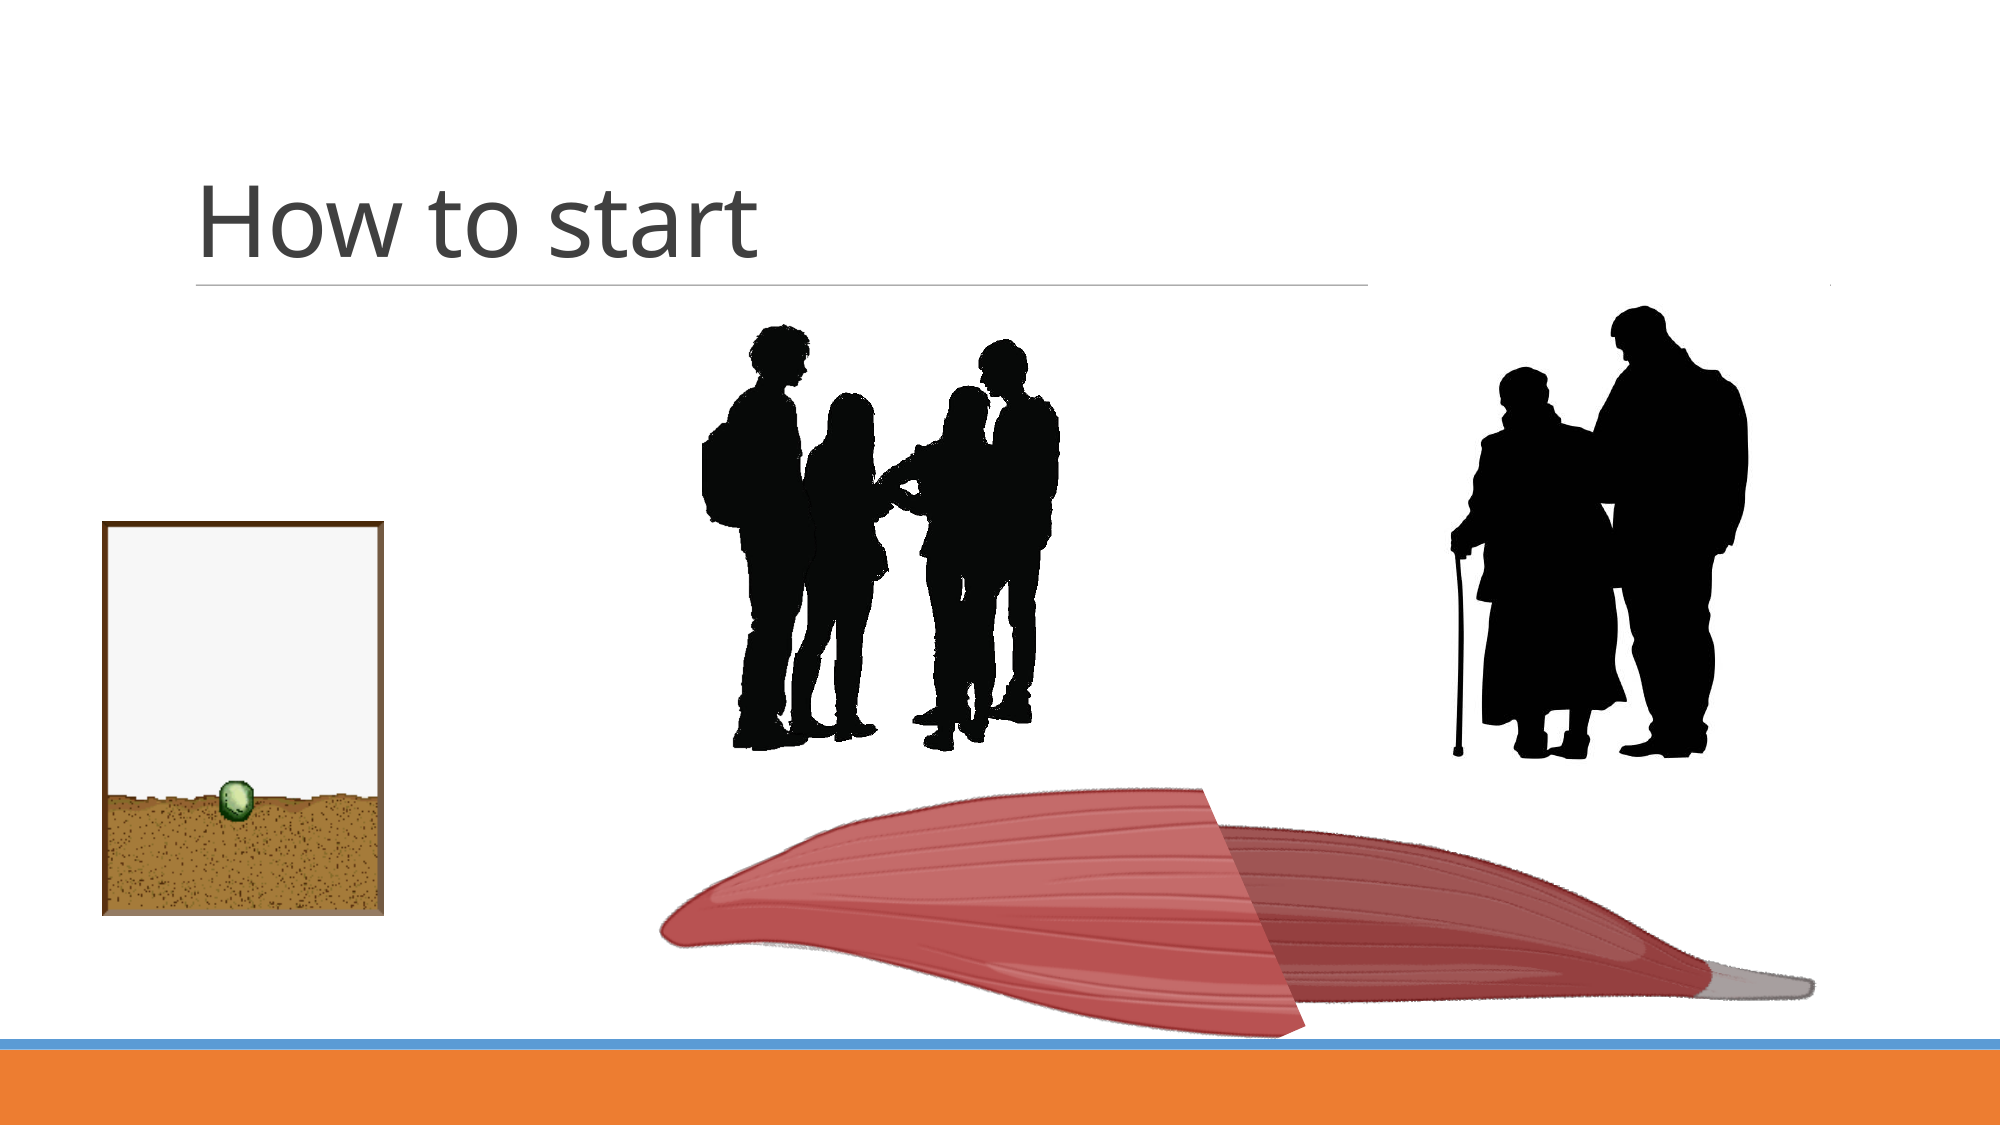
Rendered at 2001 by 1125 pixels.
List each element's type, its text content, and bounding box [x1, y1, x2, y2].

text_box [1090, 667, 1890, 1125]
picture [1368, 284, 1830, 775]
title How to start [180, 47, 1830, 285]
picture [590, 324, 1306, 1125]
picture [102, 521, 384, 916]
